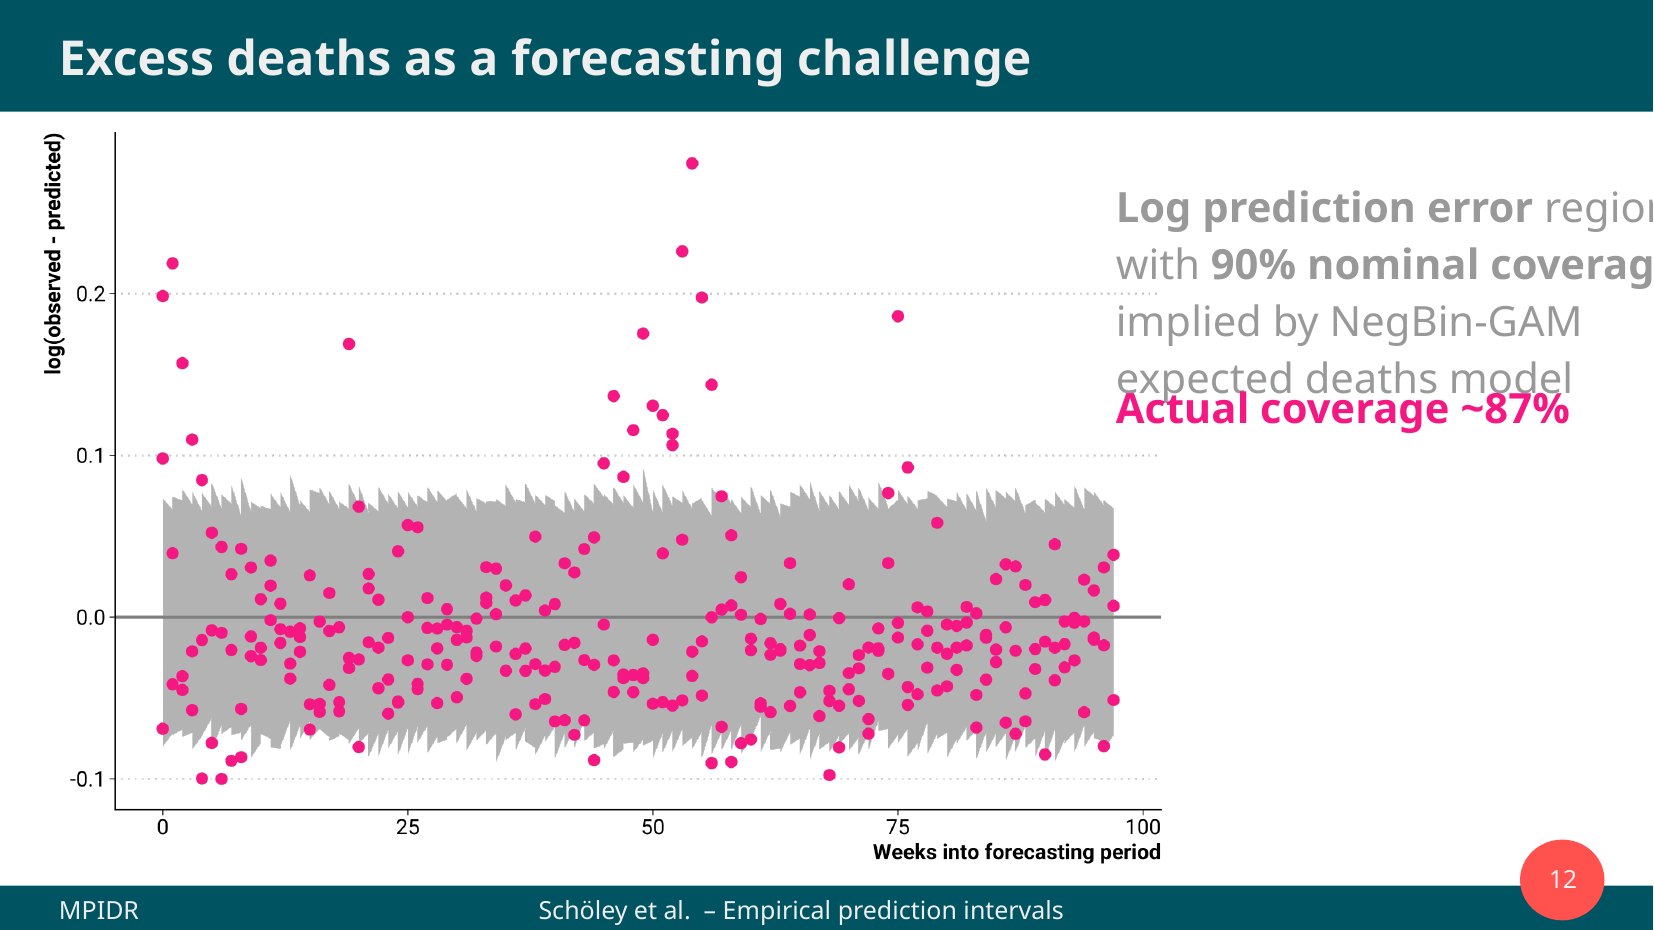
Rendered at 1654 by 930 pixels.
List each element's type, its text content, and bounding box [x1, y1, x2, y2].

text_box Log prediction error region with 90% nominal coverage implied by NegBin-GAM expected deaths model [1101, 170, 1643, 431]
picture [34, 123, 1171, 874]
title Excess deaths as a forecasting challenge [58, 0, 1594, 117]
text_box Actual coverage ~87% [1101, 371, 1550, 485]
